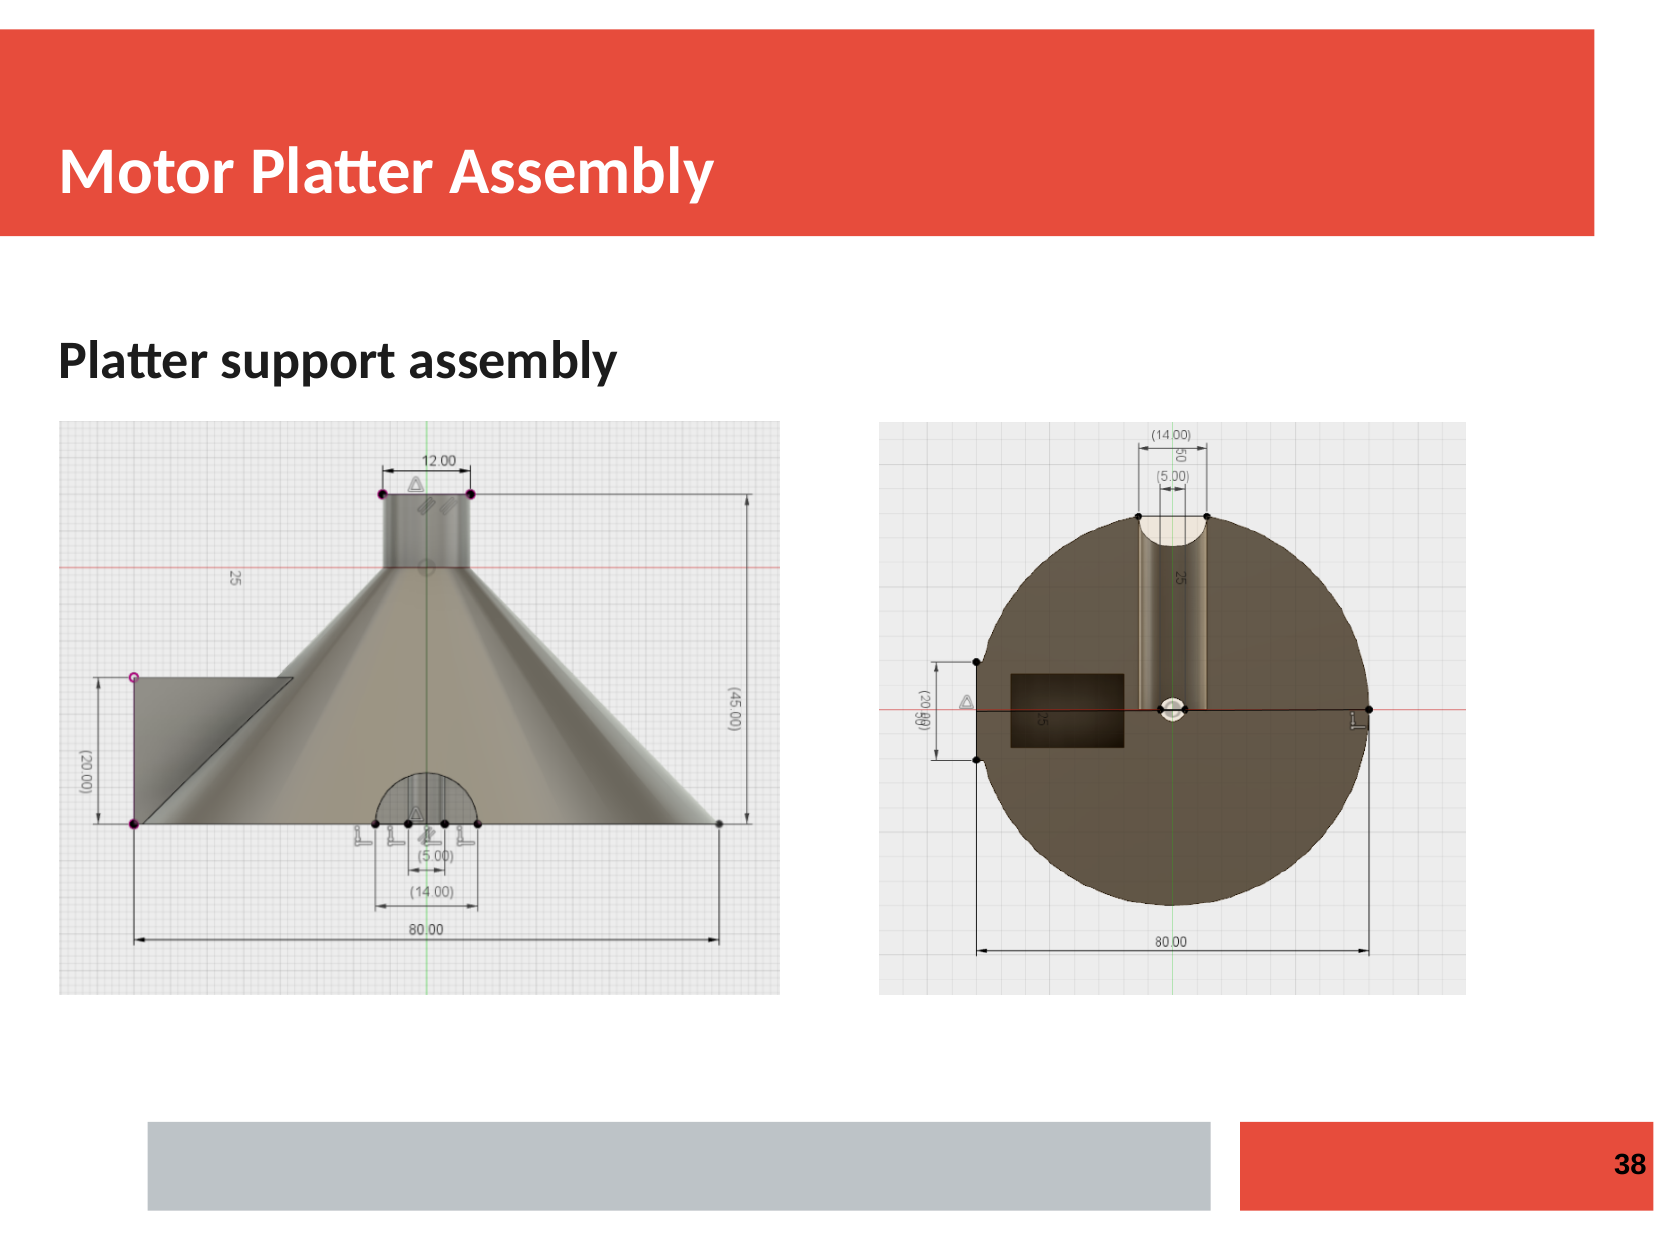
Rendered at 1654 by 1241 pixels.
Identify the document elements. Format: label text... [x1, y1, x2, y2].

text_box Motor Platter Assembly [58, 58, 1595, 207]
slide_number <number> [1547, 1145, 1647, 1241]
text_box Platter support assembly [58, 324, 1565, 1093]
picture [59, 421, 780, 995]
picture [879, 422, 1466, 995]
